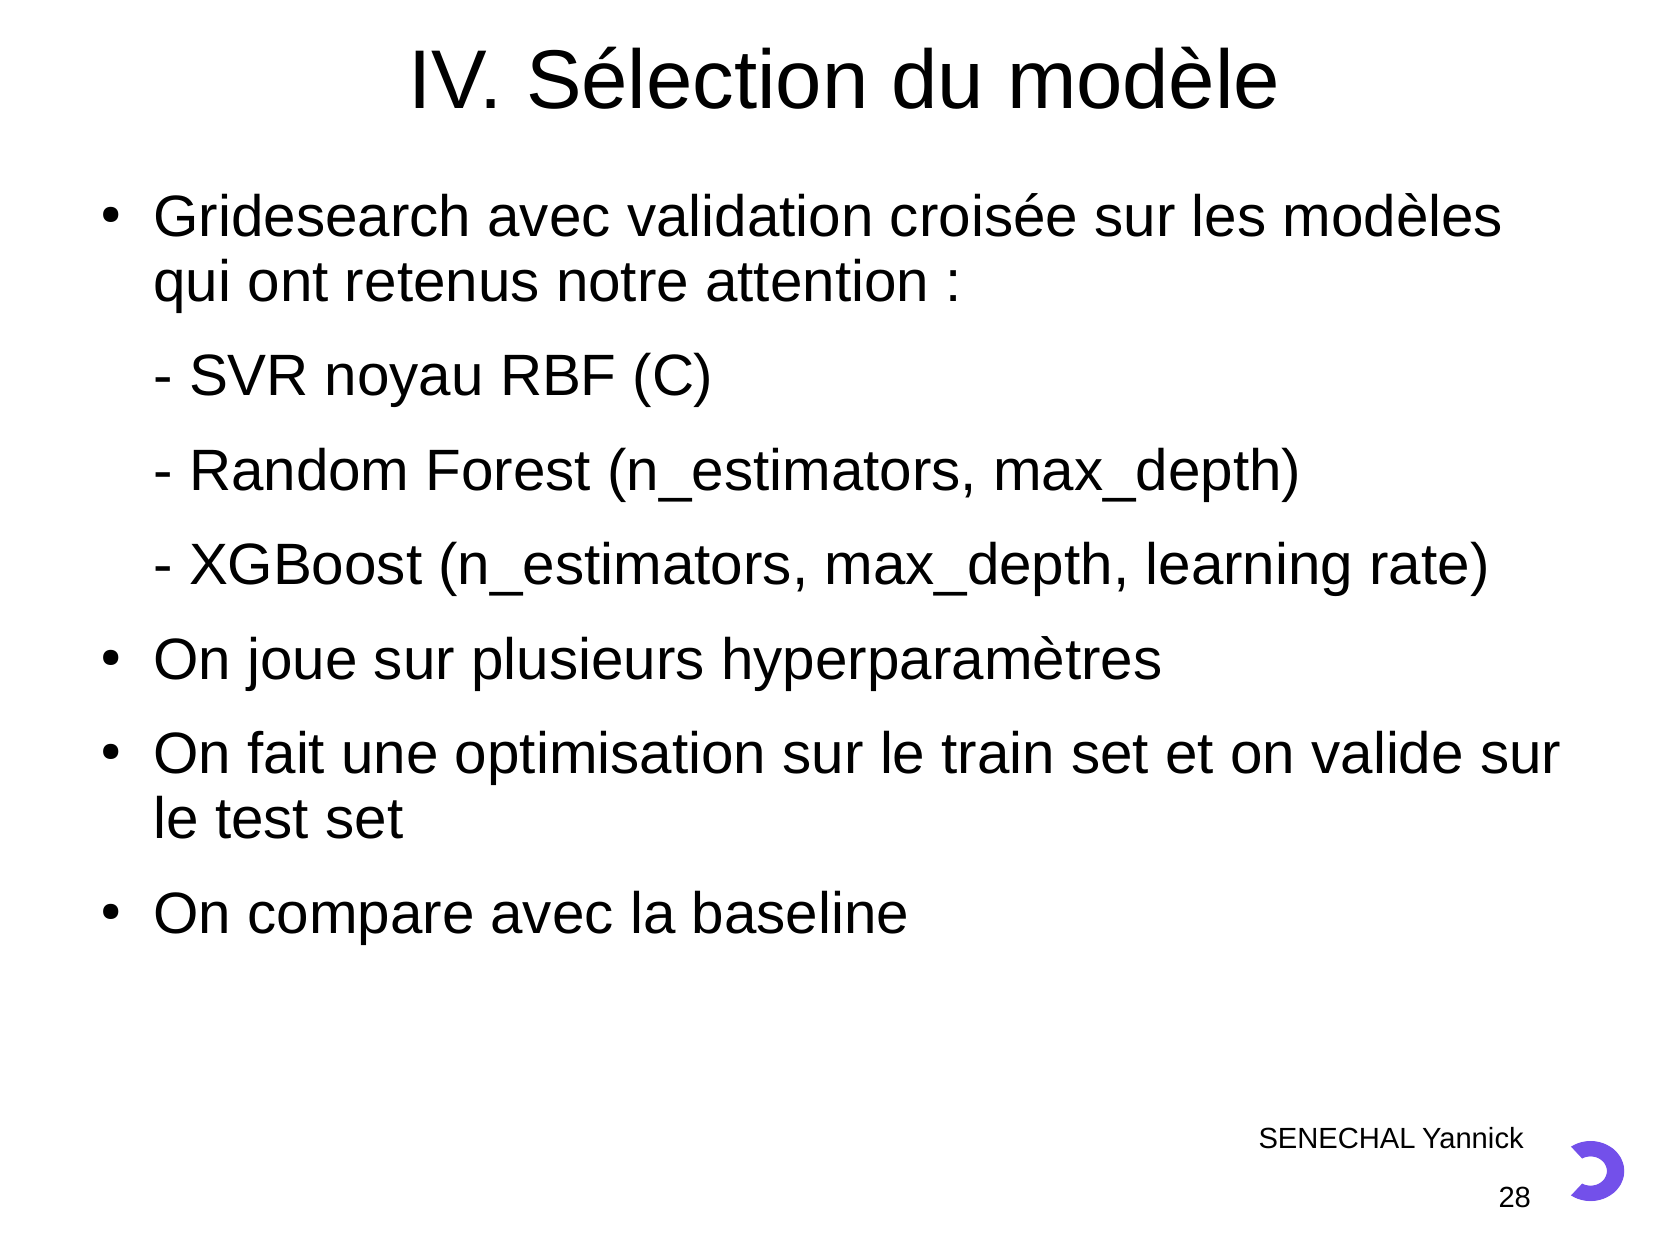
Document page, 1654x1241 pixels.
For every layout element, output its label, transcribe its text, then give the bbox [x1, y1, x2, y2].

title IV. Sélection du modèle [82, 0, 1607, 184]
list Gridesearch avec validation croisée sur les modèles qui ont retenus notre attention : - SVR noyau RBF (C) - Random Forest (n_estimators, max_depth) - XGBoost (n_estimators, max_depth, learning rate) On joue sur plusieurs hyperparamètres On fait une optimisation sur le train set et on valide sur le test set On compare avec la baseline [82, 183, 1571, 1241]
picture [1571, 1125, 1642, 1217]
